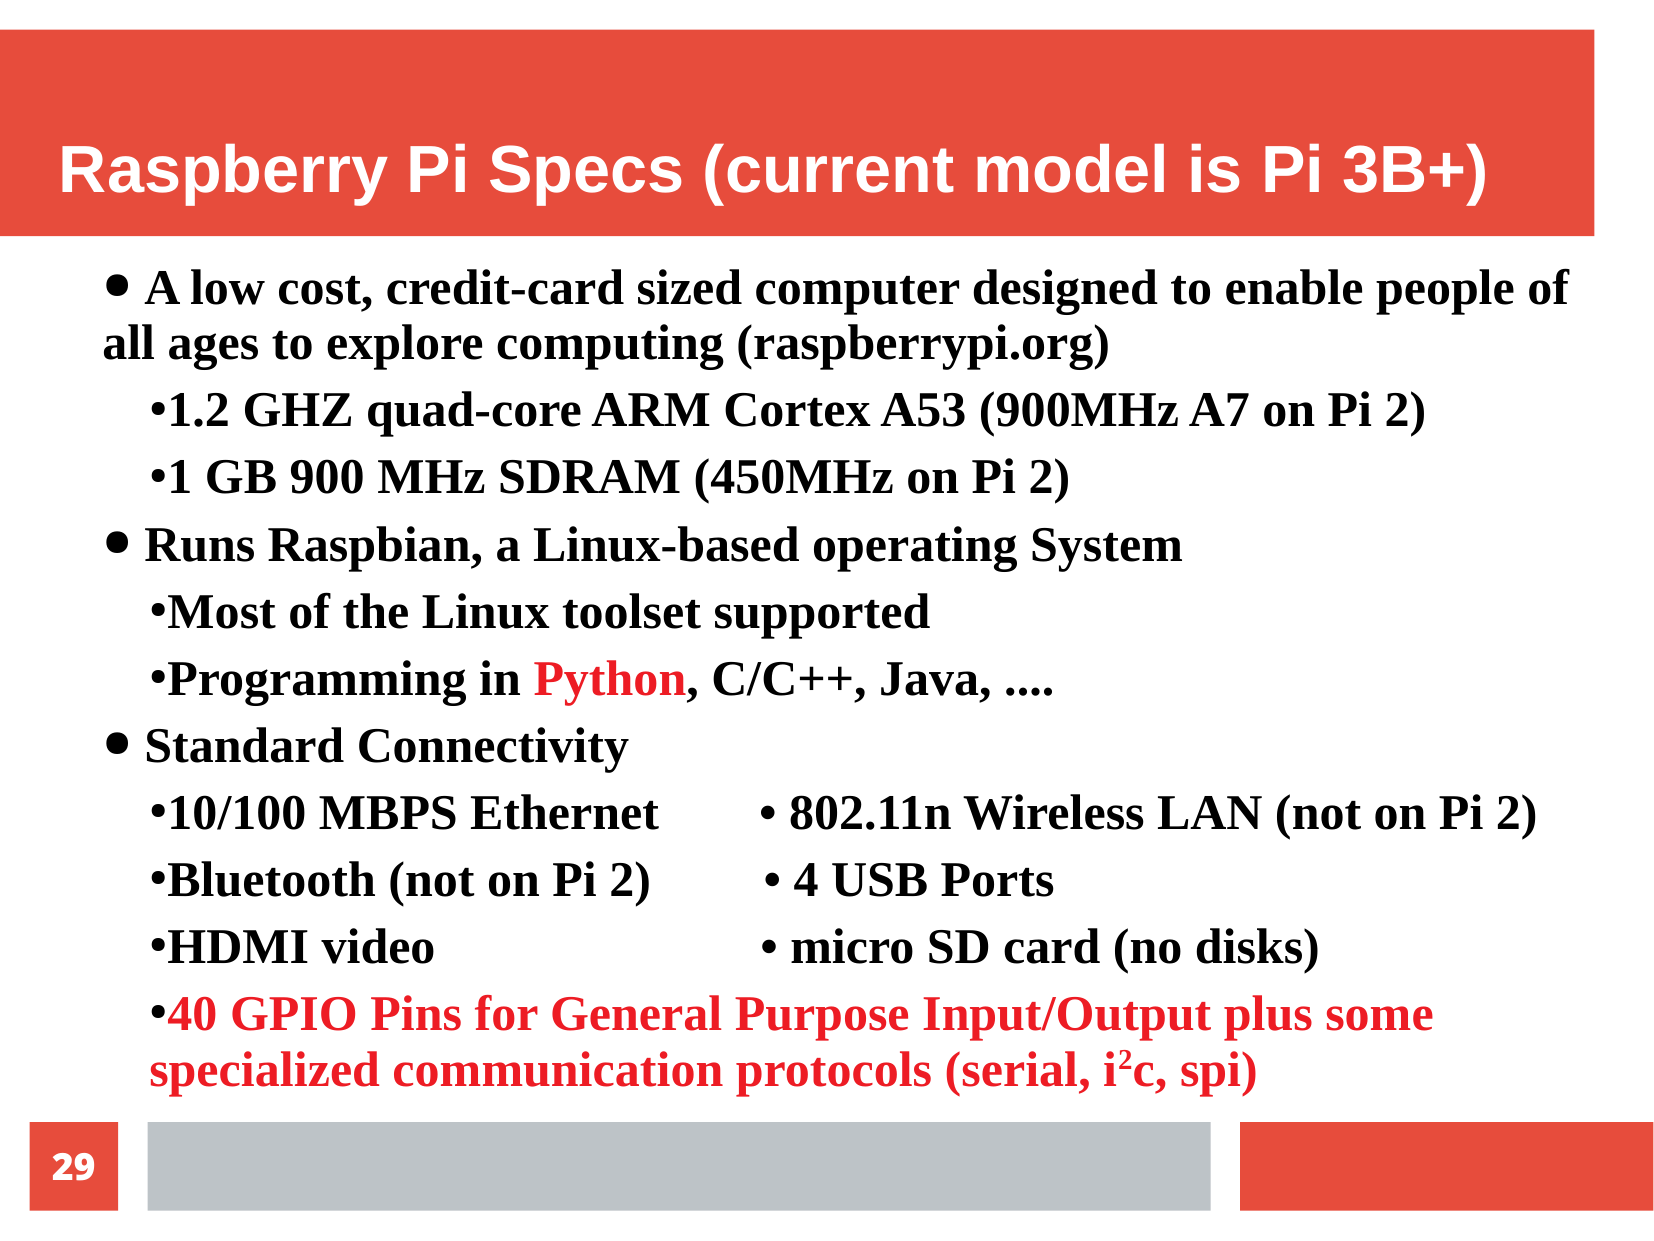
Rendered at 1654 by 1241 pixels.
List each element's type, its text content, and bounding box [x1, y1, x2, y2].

list A low cost, credit-card sized computer designed to enable people of all ages to explore computing (raspberrypi.org) 1.2 GHZ quad-core ARM Cortex A53 (900MHz A7 on Pi 2) 1 GB 900 MHz SDRAM (450MHz on Pi 2) Runs Raspbian, a Linux-based operating System Most of the Linux toolset supported Programming in Python, C/C++, Java, .... Standard Connectivity 10/100 MBPS Ethernet • 802.11n Wireless LAN (not on Pi 2) Bluetooth (not on Pi 2) • 4 USB Ports HDMI video • micro SD card (no disks) 40 GPIO Pins for General Purpose Input/Output plus some specialized communication protocols (serial, i2c, spi) [54, 260, 1589, 1110]
title Raspberry Pi Specs (current model is Pi 3B+) [59, 59, 1595, 207]
